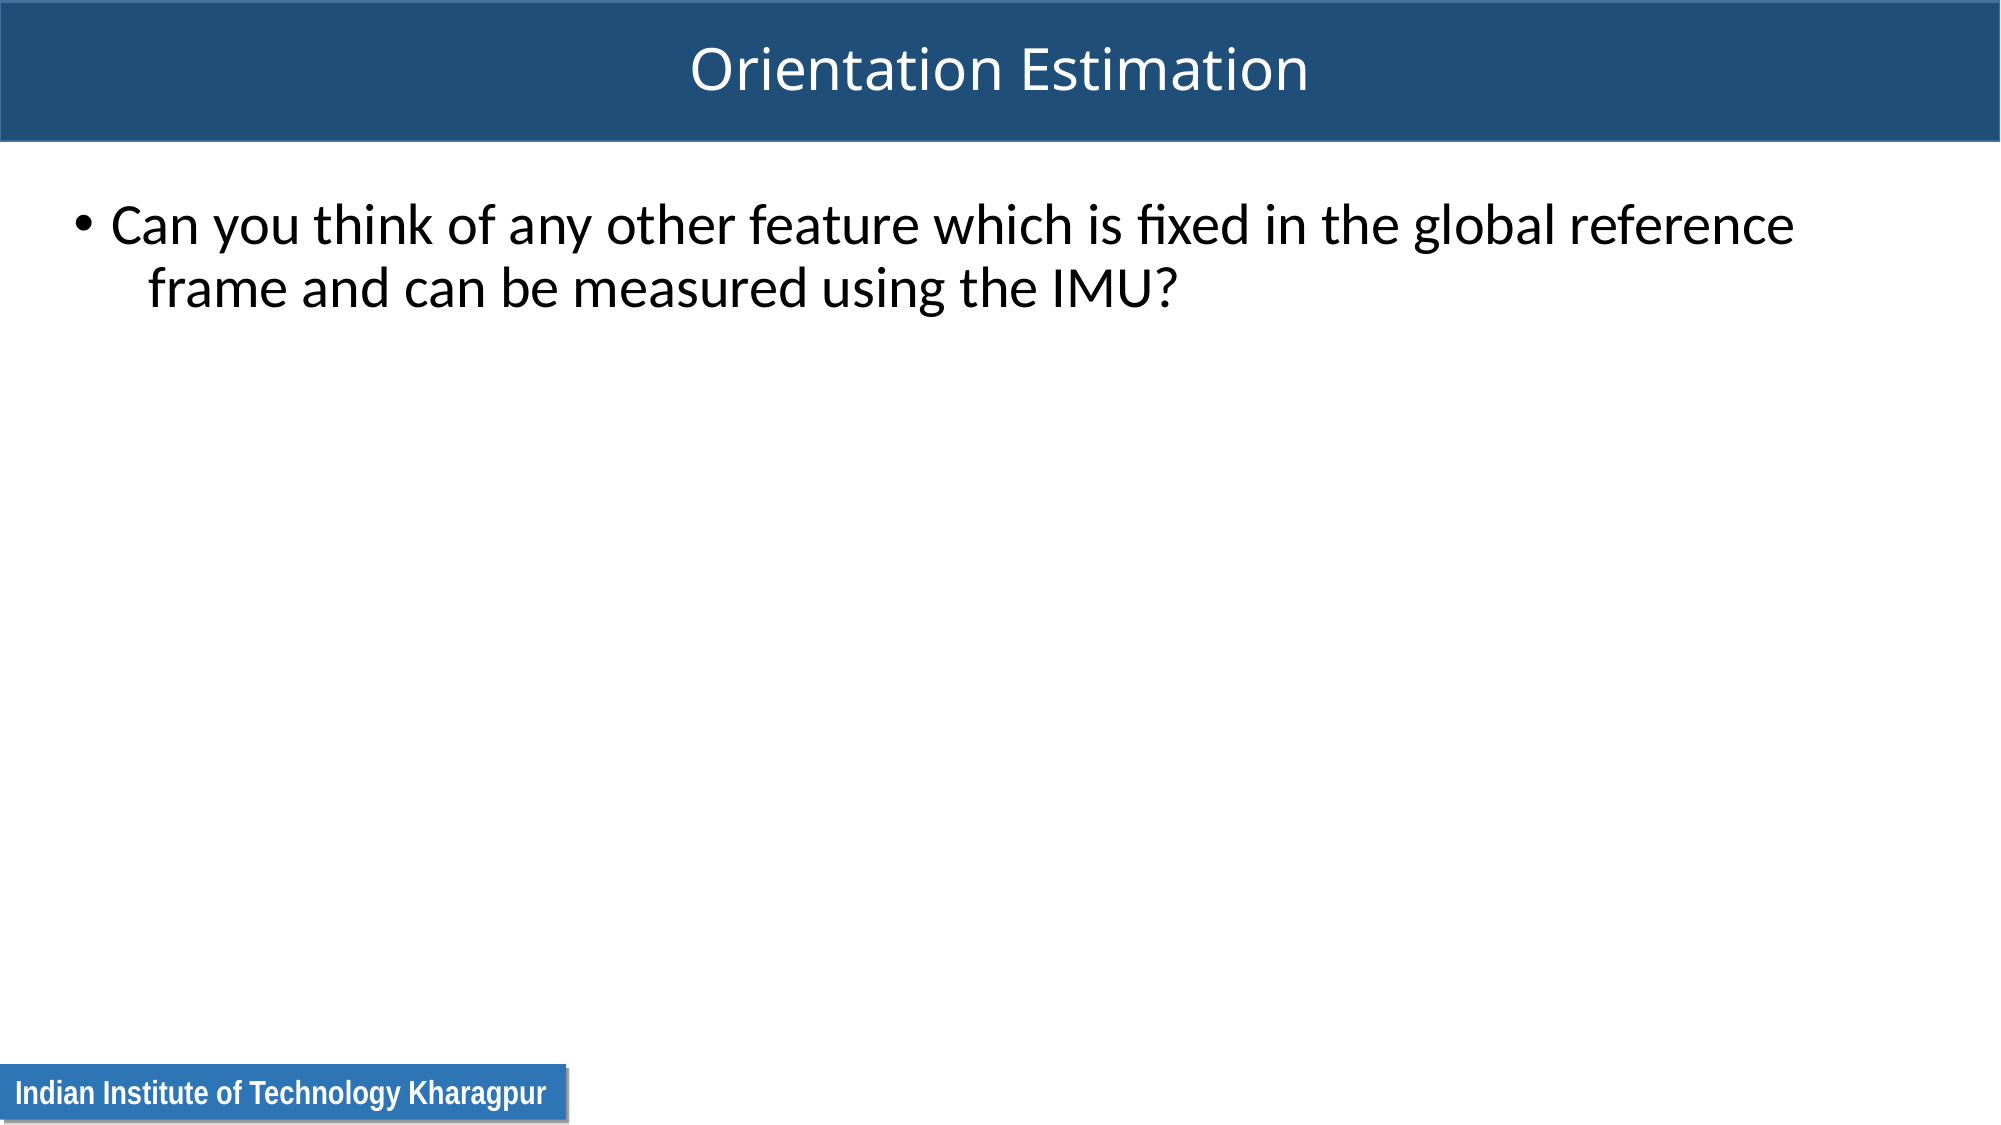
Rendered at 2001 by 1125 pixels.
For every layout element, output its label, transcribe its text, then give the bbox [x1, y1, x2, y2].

list Can you think of any other feature which is fixed in the global reference frame and can be measured using the IMU? [58, 186, 1954, 1065]
title Orientation Estimation [0, 1, 2000, 141]
